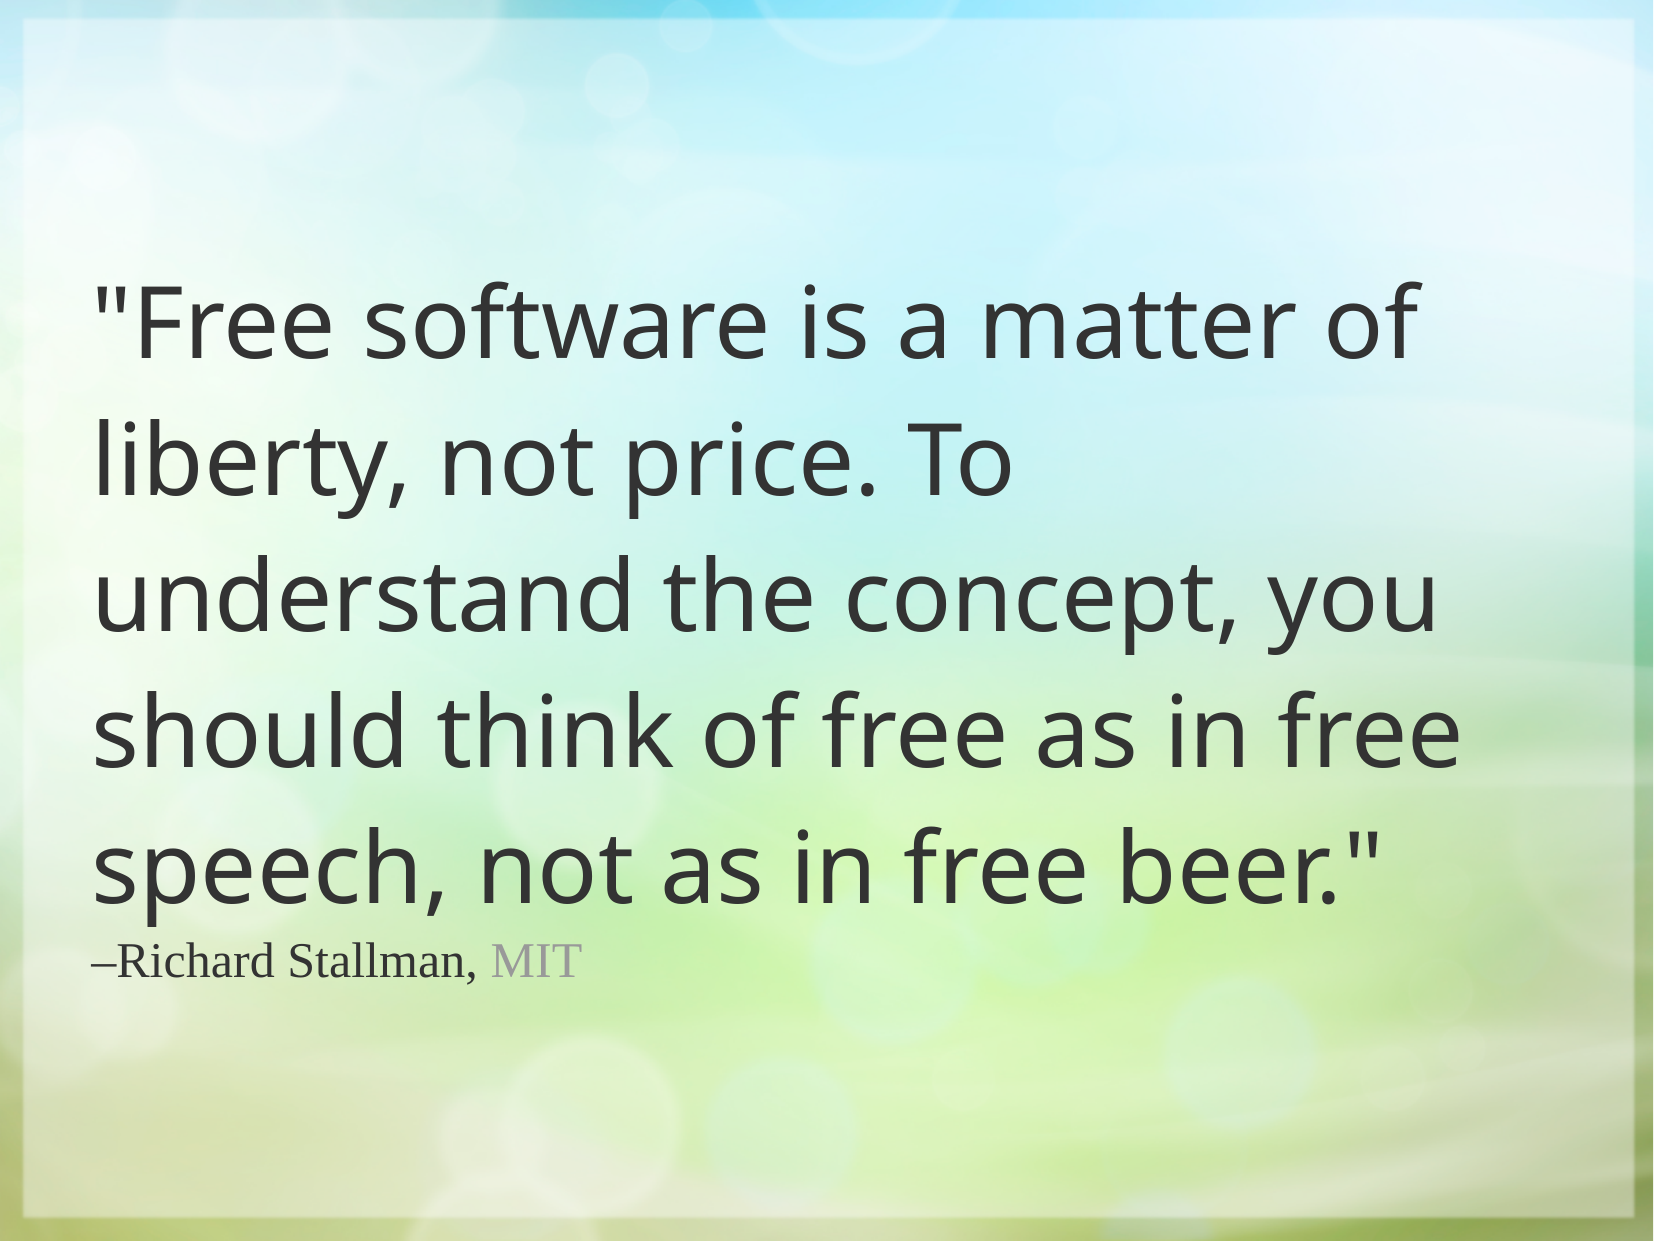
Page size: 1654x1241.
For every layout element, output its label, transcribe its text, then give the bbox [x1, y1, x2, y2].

subtitle "Free software is a matter of liberty, not price. To understand the concept, you should think of free as in free speech, not as in free beer." –Richard Stallman, MIT [91, 288, 1575, 952]
picture [0, 0, 1654, 1241]
